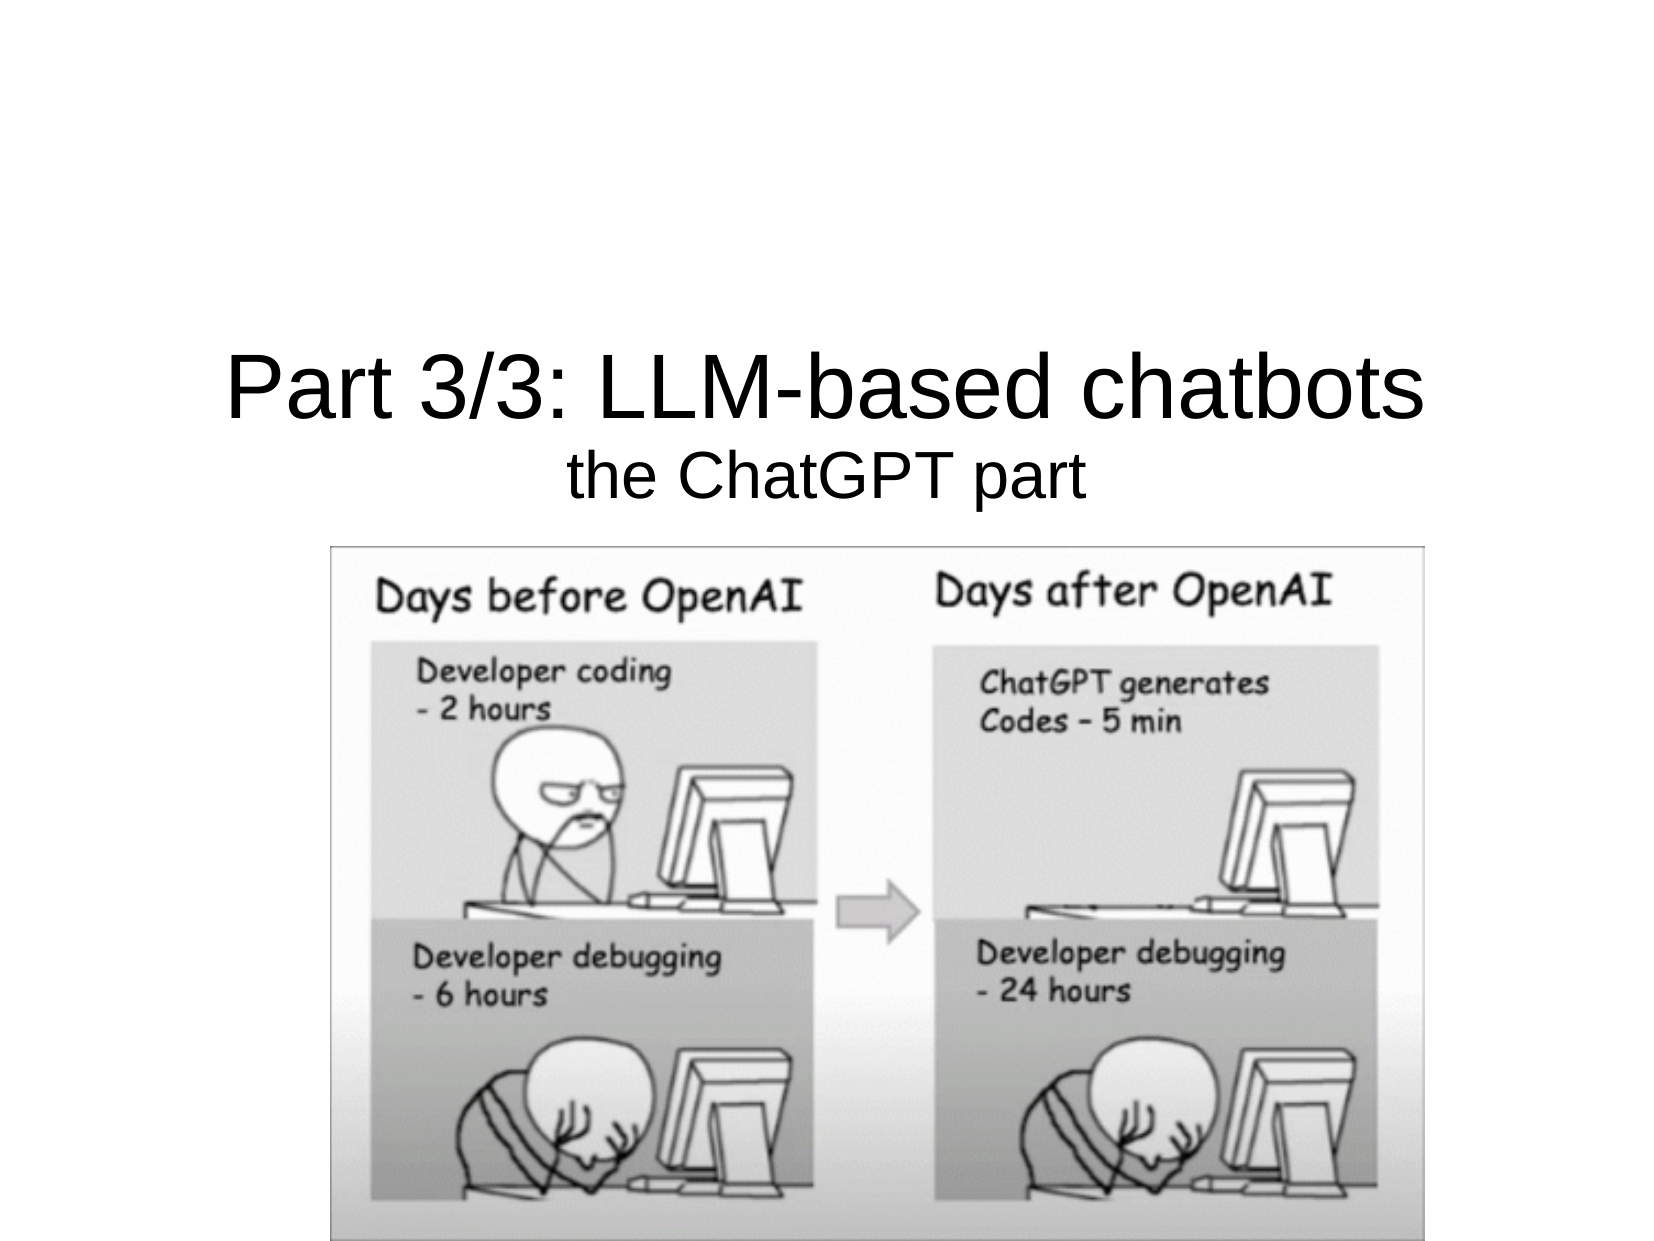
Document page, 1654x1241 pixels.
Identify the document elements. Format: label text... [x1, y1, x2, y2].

picture [330, 546, 1425, 1241]
title Part 3/3: LLM-based chatbots the ChatGPT part [82, 321, 1571, 529]
